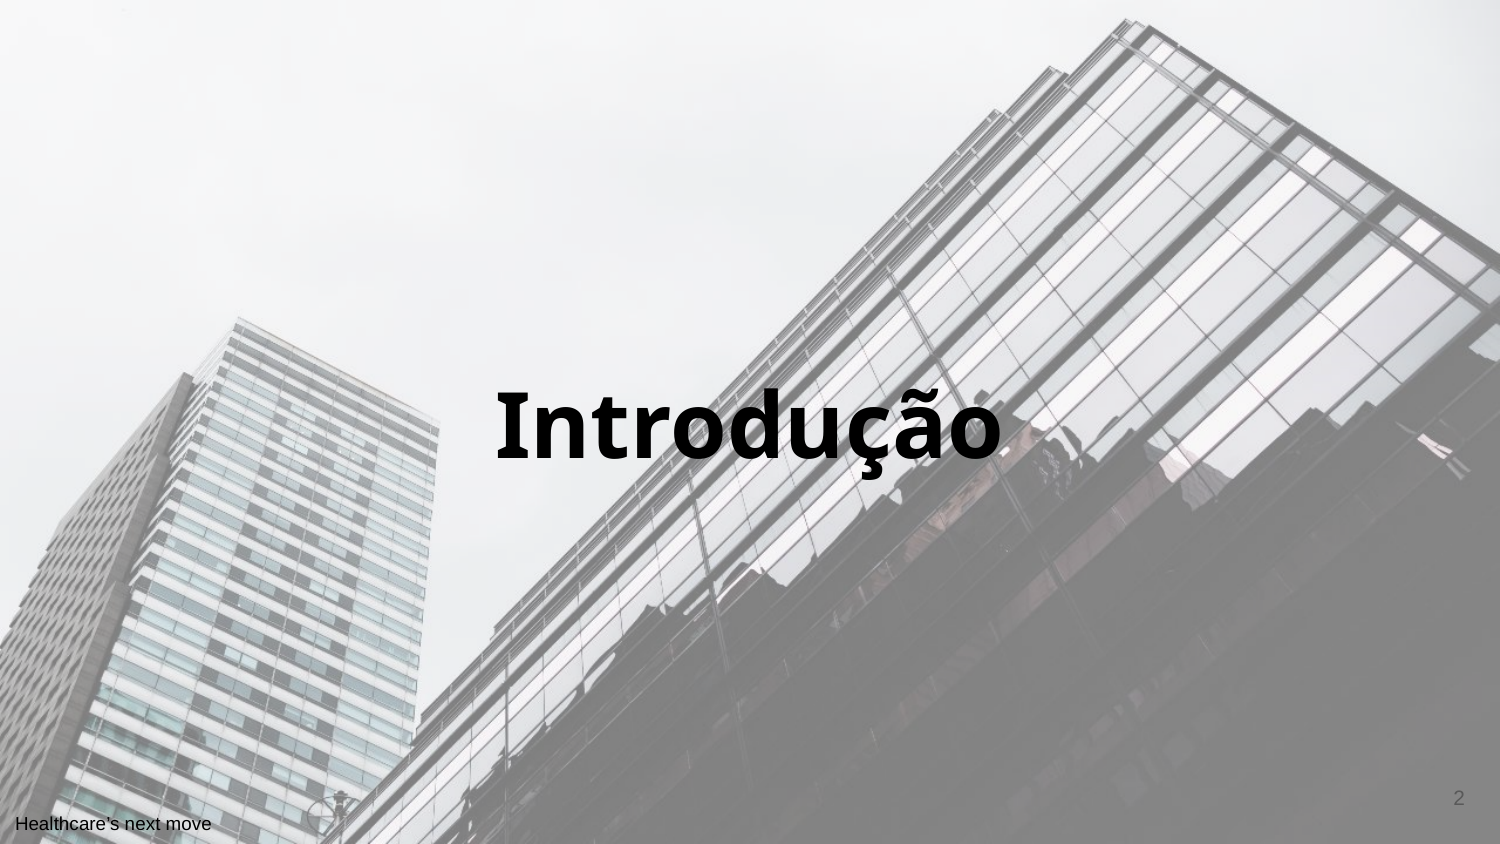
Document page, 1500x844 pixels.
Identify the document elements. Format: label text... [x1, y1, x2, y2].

title Introdução [51, 352, 1449, 491]
slide_number <number> [1389, 764, 1480, 830]
picture [0, 0, 1500, 844]
